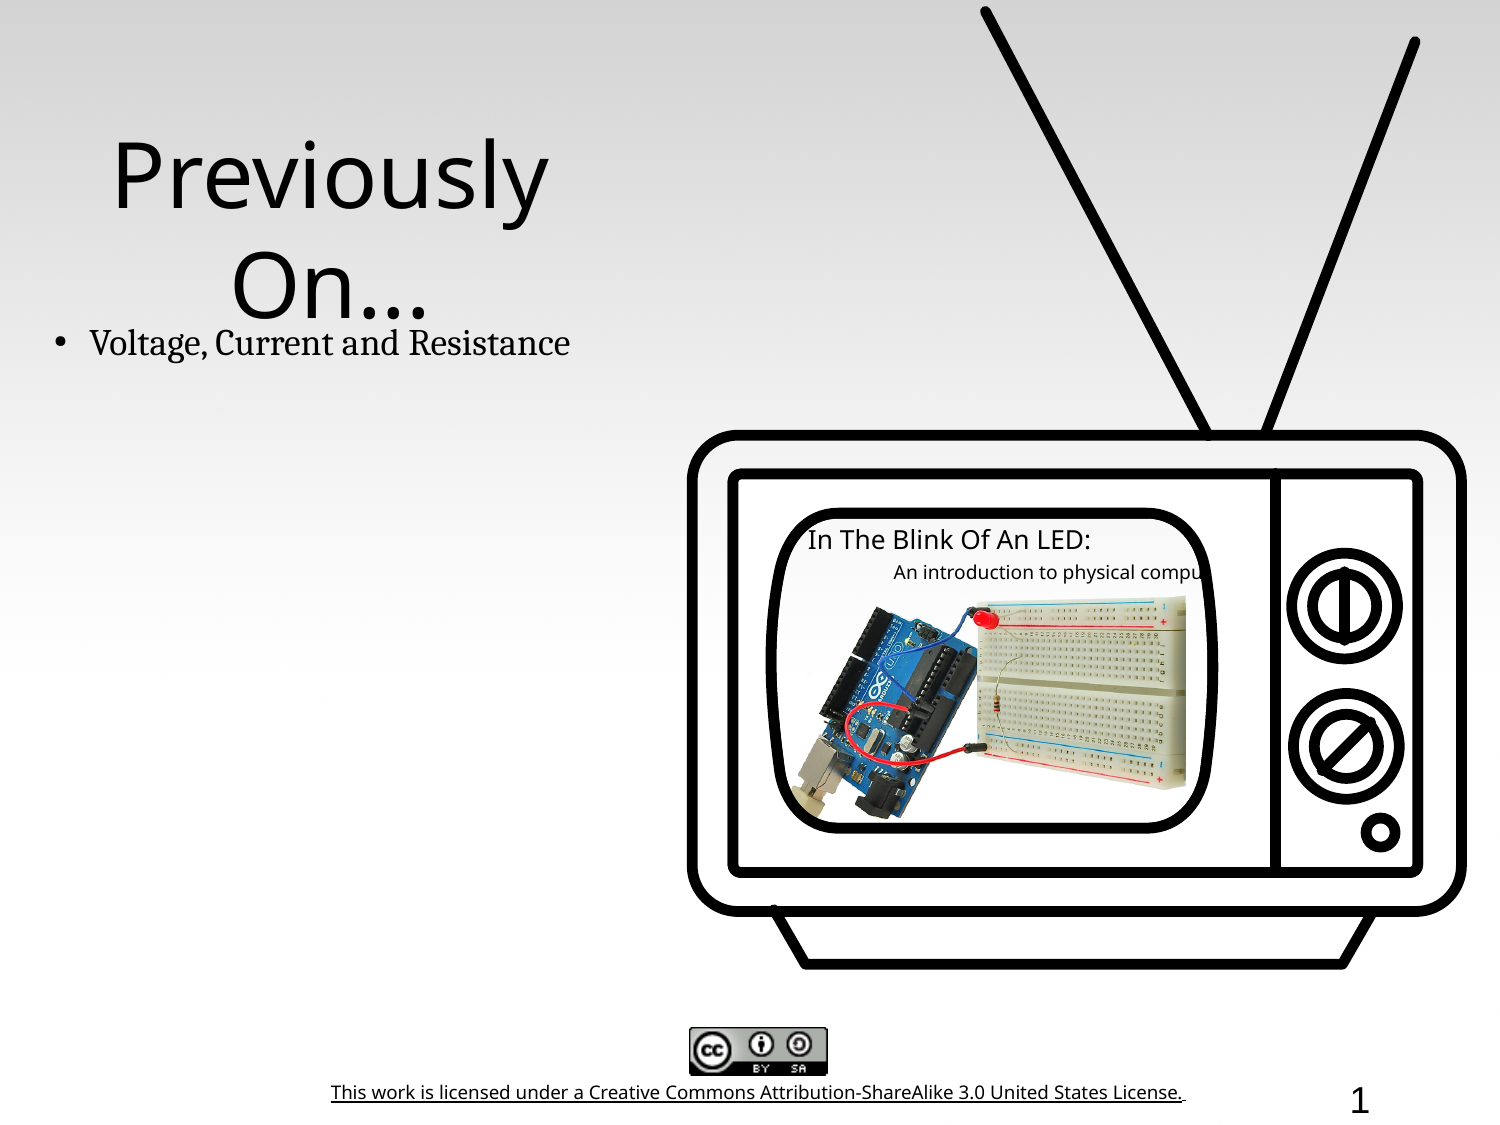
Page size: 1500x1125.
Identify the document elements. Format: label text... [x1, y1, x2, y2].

title Previously On... [23, 132, 637, 321]
text_box Voltage, Current and Resistance [39, 314, 781, 977]
picture [0, 0, 1500, 1125]
